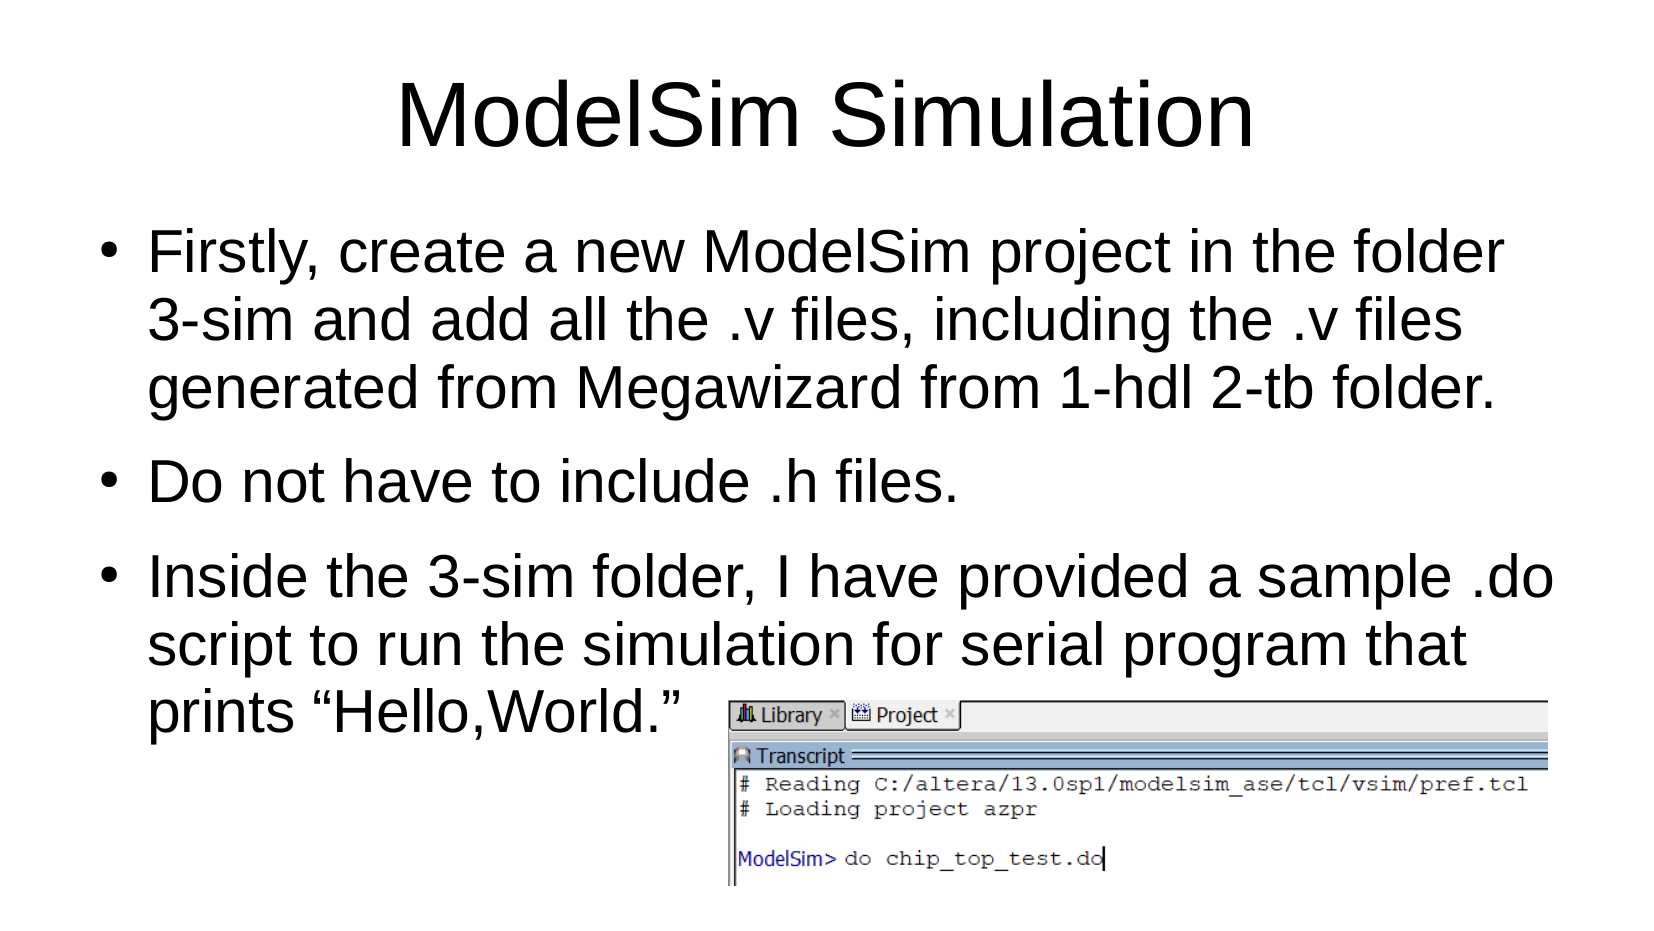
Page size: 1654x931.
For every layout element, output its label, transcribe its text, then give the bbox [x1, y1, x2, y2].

list Firstly, create a new ModelSim project in the folder 3-sim and add all the .v files, including the .v files generated from Megawizard from 1-hdl 2-tb folder. Do not have to include .h files. Inside the 3-sim folder, I have provided a sample .do script to run the simulation for serial program that prints “Hello,World.” [82, 217, 1571, 758]
picture [728, 700, 1548, 886]
title ModelSim Simulation [82, 37, 1571, 193]
